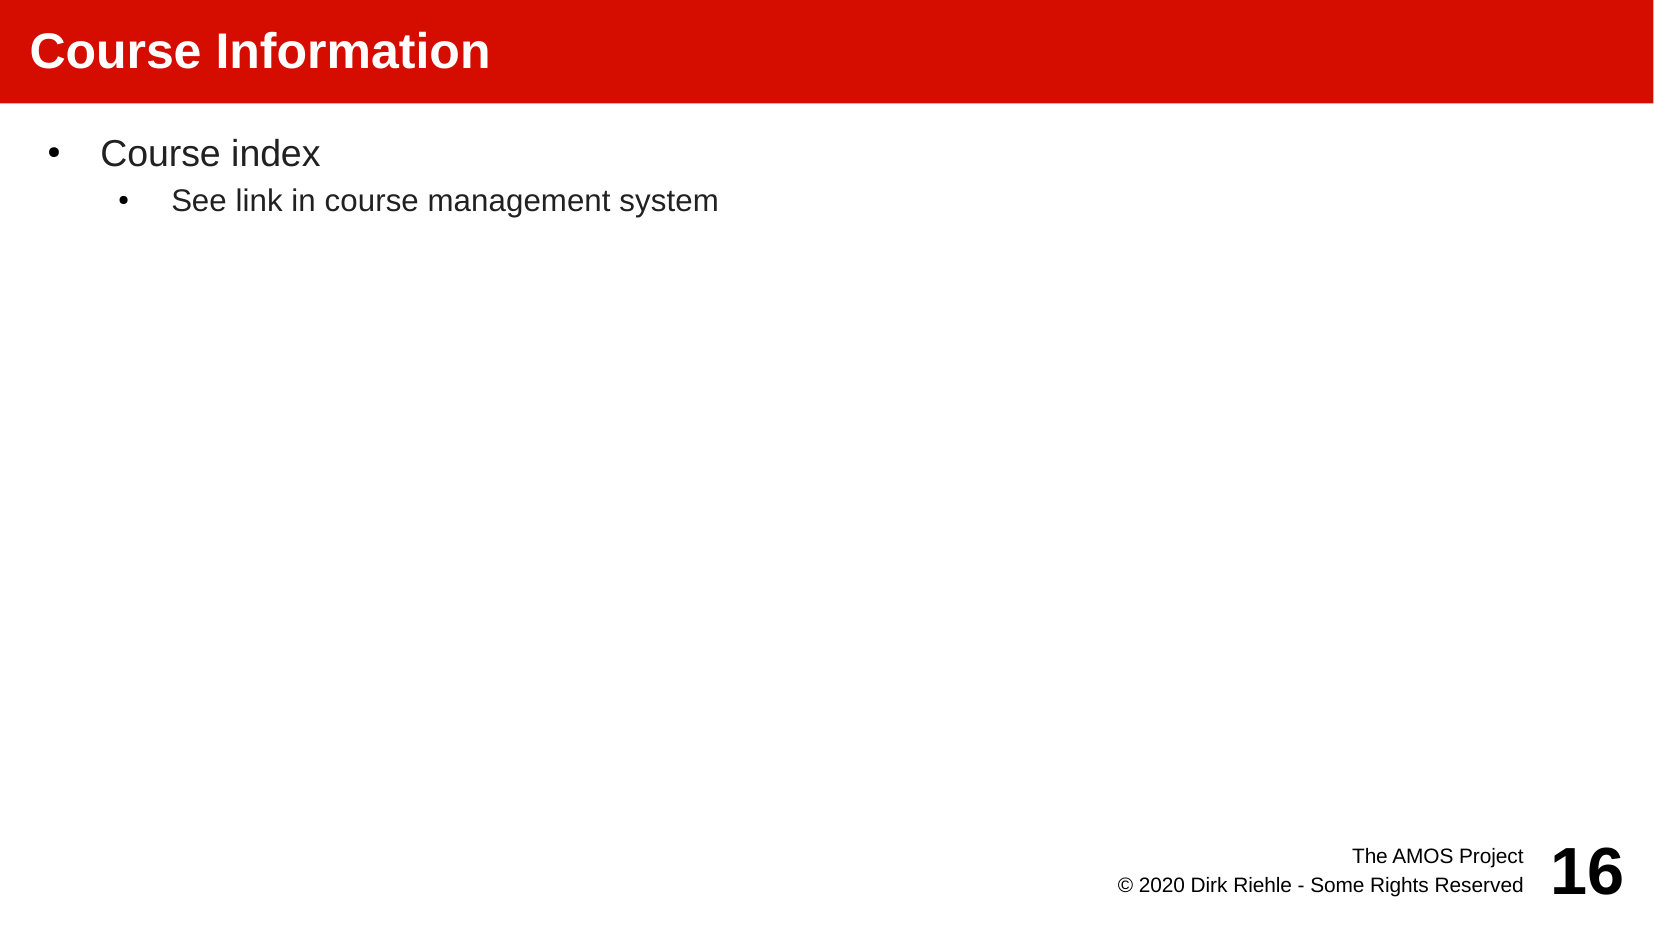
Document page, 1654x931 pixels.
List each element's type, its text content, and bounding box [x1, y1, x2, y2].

list Course index See link in course management system [29, 132, 1625, 813]
title Course Information [0, 0, 1654, 104]
